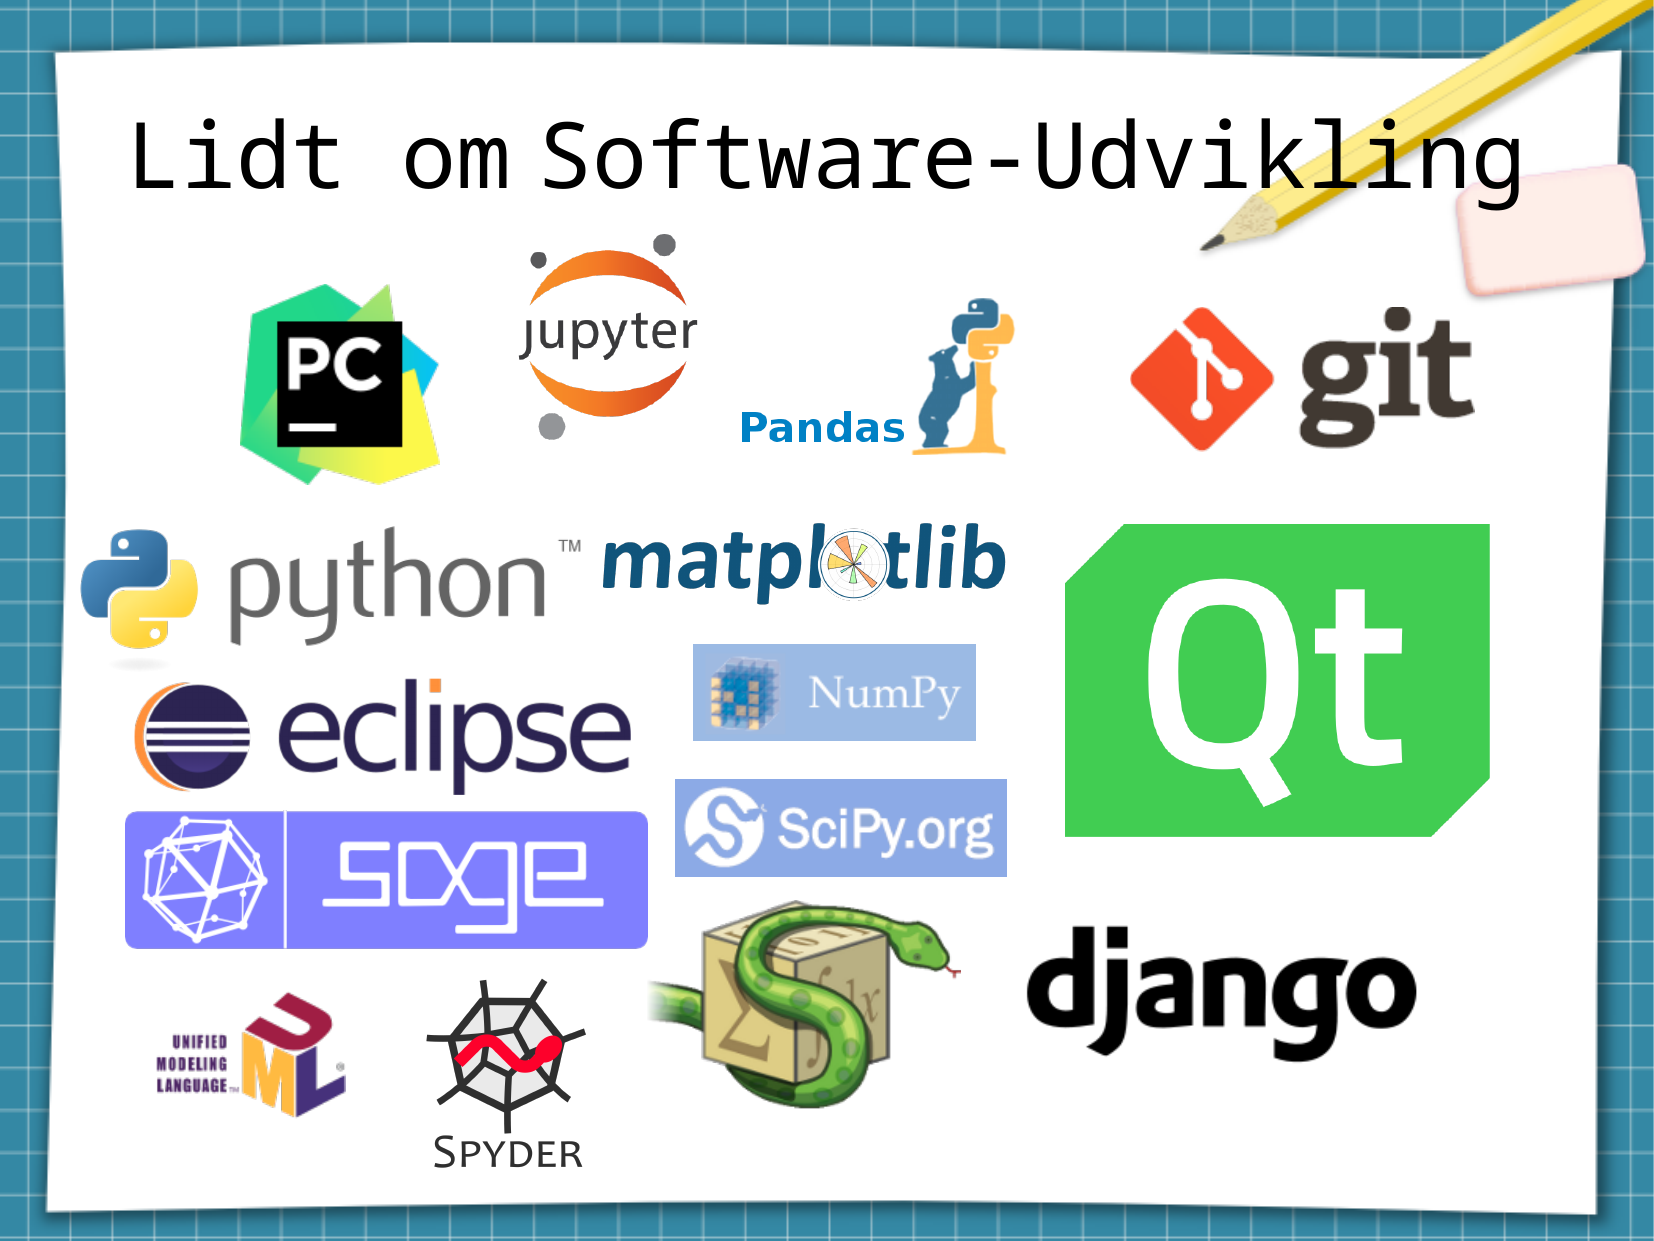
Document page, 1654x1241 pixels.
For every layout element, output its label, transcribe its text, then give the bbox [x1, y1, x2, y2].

picture [0, 0, 1654, 1241]
title Lidt om Software-Udvikling [82, 49, 1571, 257]
